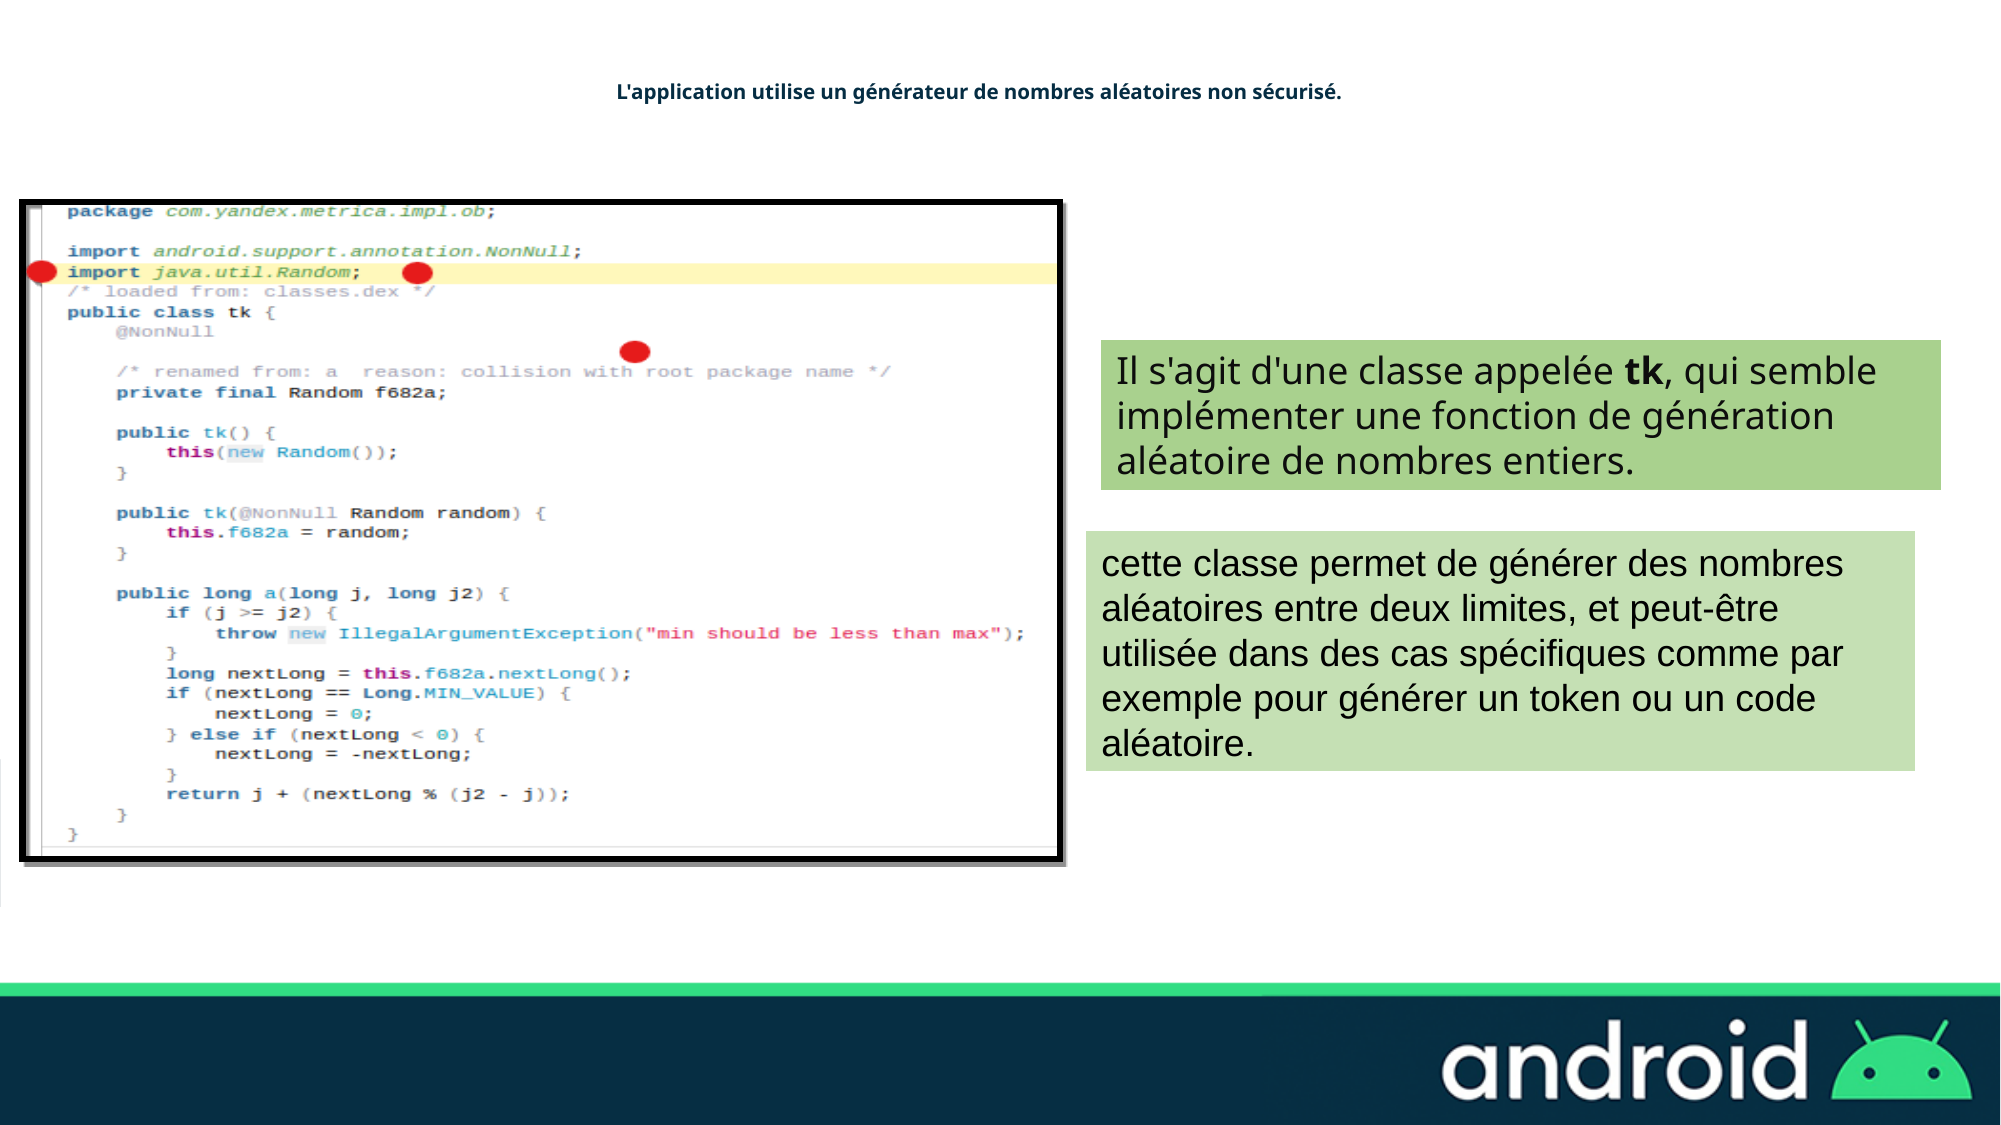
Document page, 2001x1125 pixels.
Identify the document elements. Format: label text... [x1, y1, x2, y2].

text_box Il s'agit d'une classe appelée tk, qui semble implémenter une fonction de génération aléatoire de nombres entiers. [1101, 340, 1941, 490]
title L'application utilise un générateur de nombres aléatoires non sécurisé. [142, 29, 1817, 160]
picture [25, 204, 1057, 856]
text_box cette classe permet de générer des nombres aléatoires entre deux limites, et peut-être utilisée dans des cas spécifiques comme par exemple pour générer un token ou un code aléatoire. [1086, 531, 1915, 771]
